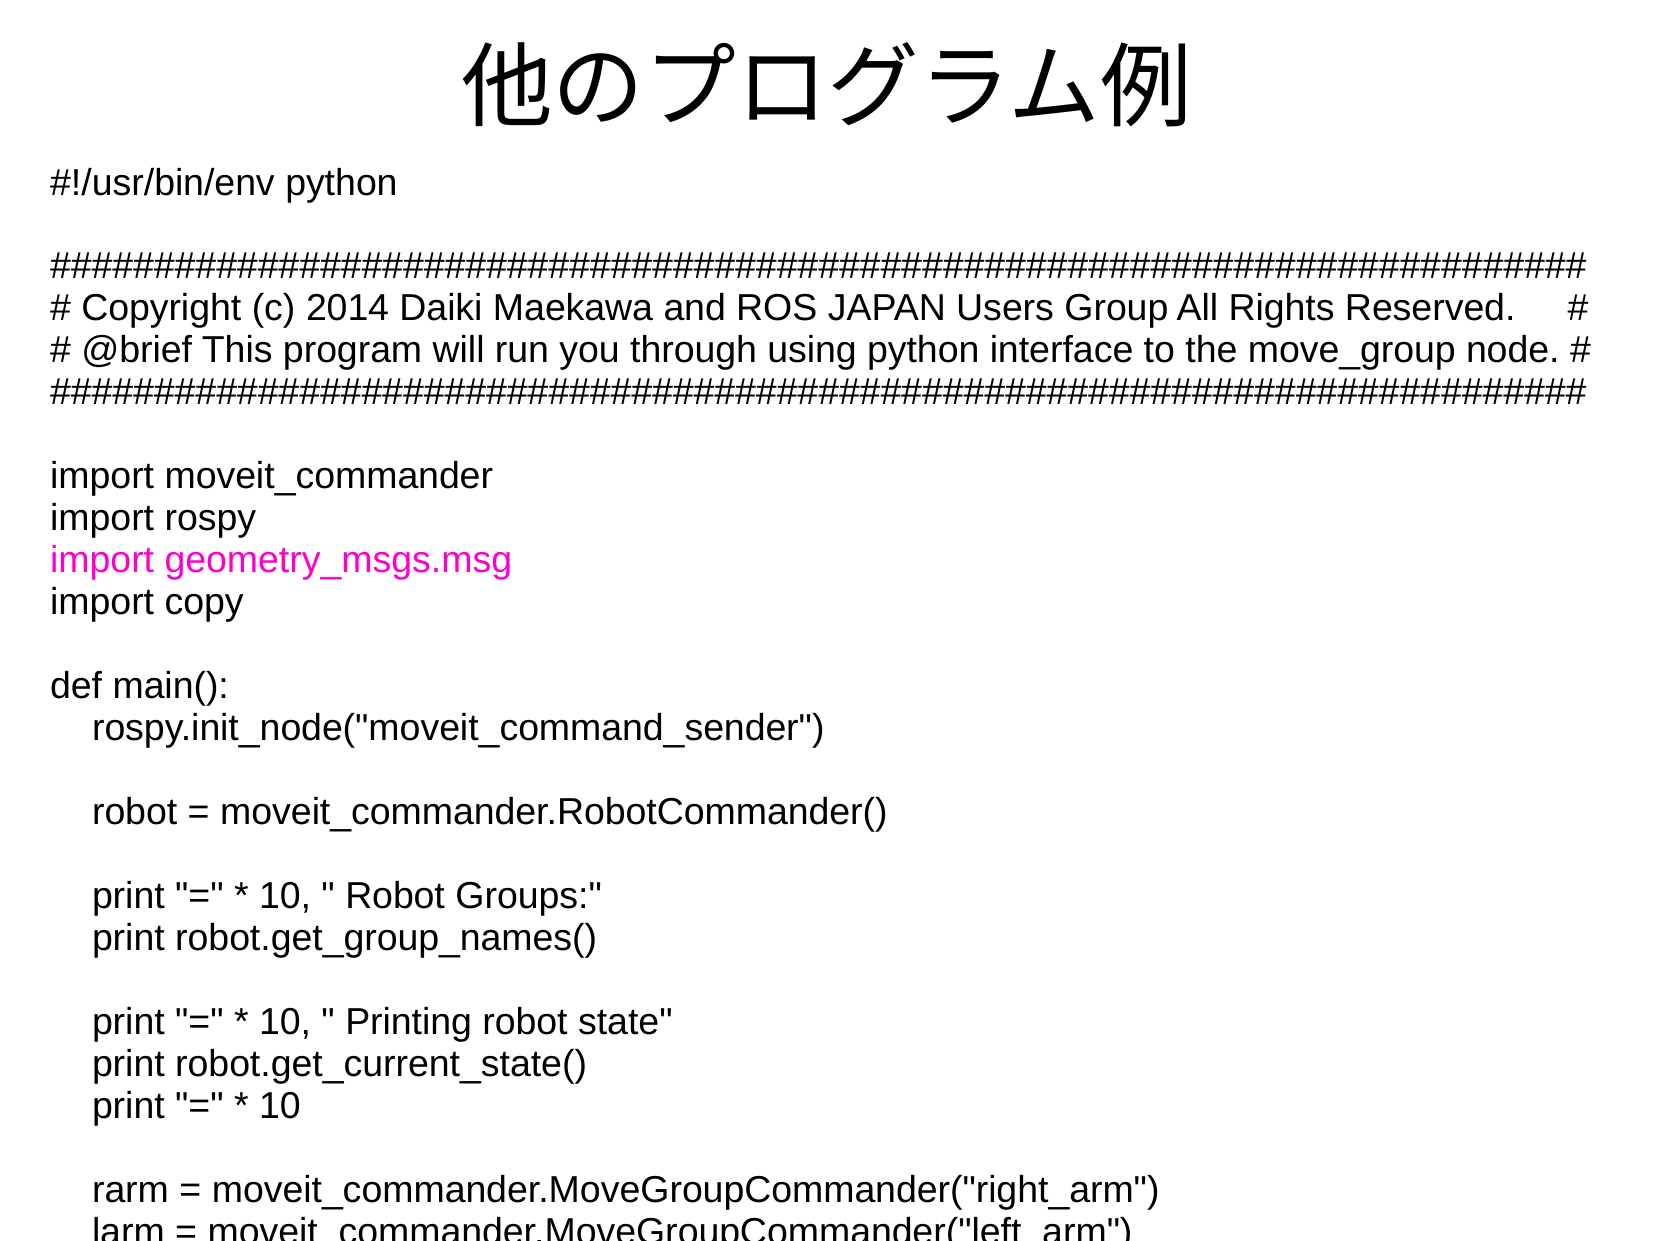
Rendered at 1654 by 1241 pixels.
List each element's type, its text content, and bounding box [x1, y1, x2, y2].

title 他のプログラム例 [82, 17, 1571, 142]
text_box #!/usr/bin/env python ########################################################################## # Copyright (c) 2014 Daiki Maekawa and ROS JAPAN Users Group All Rights Reserved. # # @brief This program will run you through using python interface to the move_group node. # ########################################################################## import moveit_commander import rospy import geometry_msgs.msg import copy def main(): rospy.init_node("moveit_command_sender") robot = moveit_commander.RobotCommander() print "=" * 10, " Robot Groups:" print robot.get_group_names() print "=" * 10, " Printing robot state" print robot.get_current_state() print "=" * 10 rarm = moveit_commander.MoveGroupCommander("right_arm") larm = moveit_commander.MoveGroupCommander("left_arm") [35, 153, 1654, 1231]
